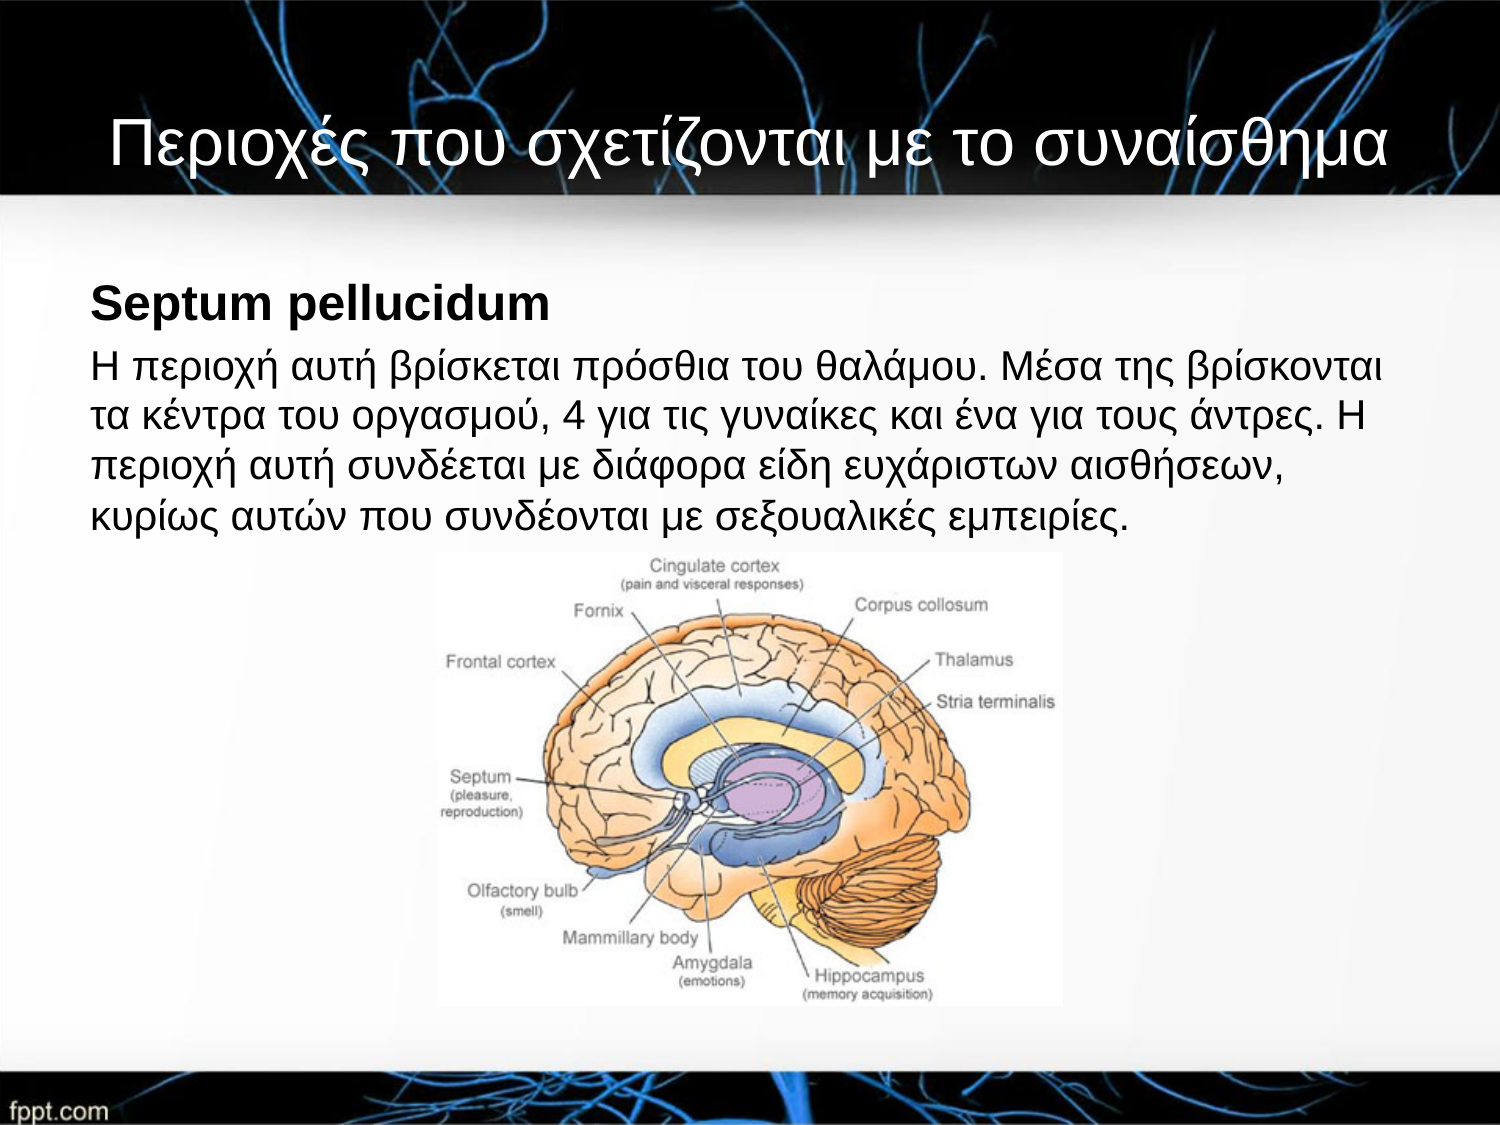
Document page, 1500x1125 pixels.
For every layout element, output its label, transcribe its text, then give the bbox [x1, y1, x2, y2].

title Περιοχές που σχετίζονται με το συναίσθημα [75, 45, 1425, 233]
list Septum pellucidum Η περιοχή αυτή βρίσκεται πρόσθια του θαλάμου. Μέσα της βρίσκονται τα κέντρα του οργασμού, 4 για τις γυναίκες και ένα για τους άντρες. Η περιοχή αυτή συνδέεται με διάφορα είδη ευχάριστων αισθήσεων, κυρίως αυτών που συνδέονται με σεξουαλικές εμπειρίες. [75, 262, 1425, 1005]
picture [0, 0, 1500, 1125]
